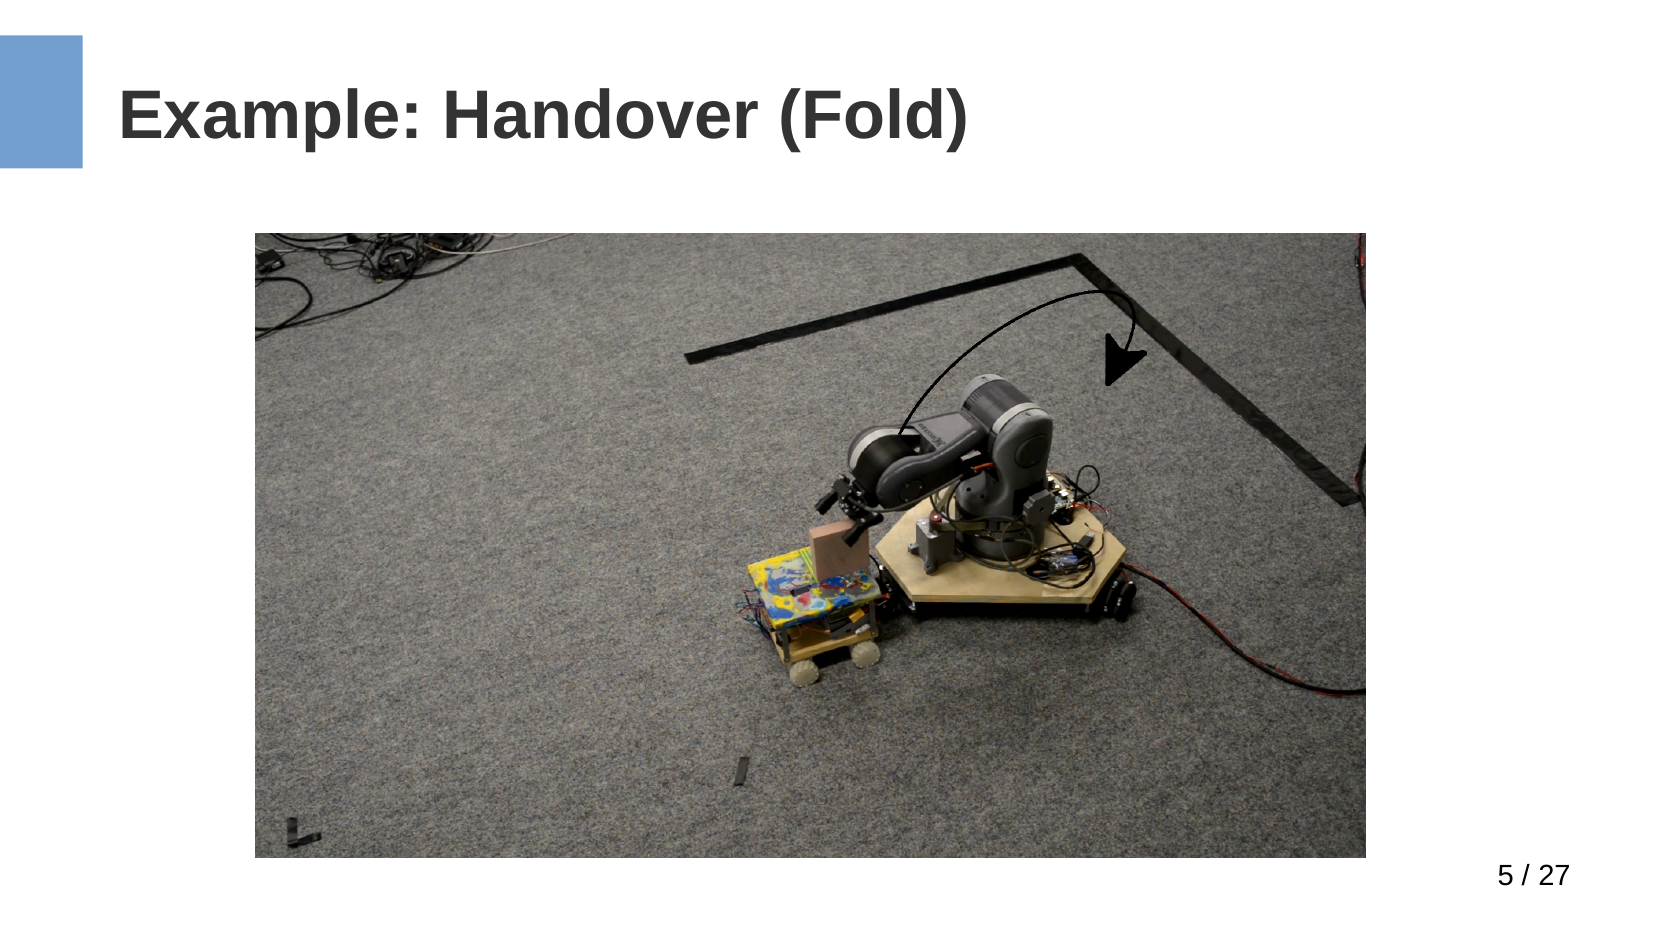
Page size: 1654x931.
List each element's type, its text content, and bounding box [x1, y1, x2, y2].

picture [255, 233, 1366, 858]
title Example: Handover (Fold) [118, 37, 1571, 193]
